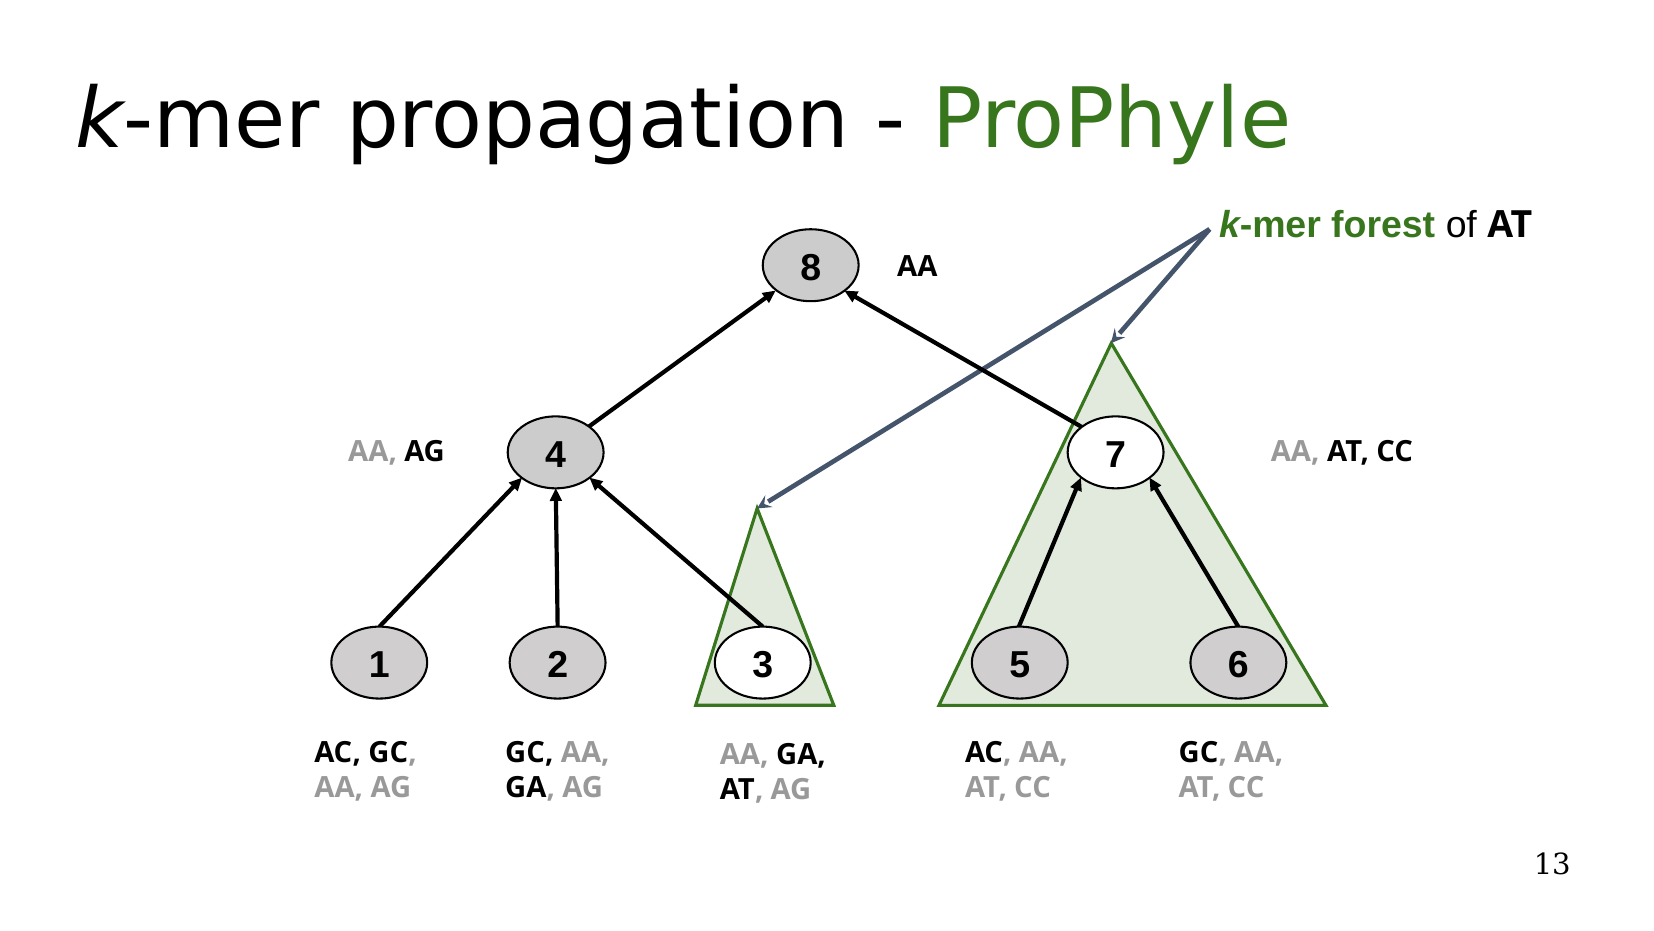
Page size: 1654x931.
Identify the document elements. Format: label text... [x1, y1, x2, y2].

text_box 4 [507, 416, 604, 489]
text_box 8 [762, 229, 859, 302]
text_box AC, GC, AA, AG [299, 725, 479, 776]
text_box AA, AT, CC [1206, 414, 1478, 487]
text_box 1 [331, 626, 428, 699]
text_box AA, AG [309, 425, 484, 476]
text_box k-mer forest of AT [1204, 185, 1624, 302]
text_box GC, AA, GA, AG [490, 725, 669, 776]
text_box 2 [509, 626, 606, 699]
title k-mer propagation - ProPhyle [60, 30, 1621, 211]
text_box 7 [1067, 416, 1164, 489]
text_box AC, AA, AT, CC [949, 725, 1128, 776]
text_box AA [872, 229, 962, 302]
text_box 3 [714, 626, 811, 699]
text_box 5 [971, 626, 1068, 699]
text_box GC, AA, AT, CC [1163, 725, 1342, 776]
text_box AA, GA, AT, AG [704, 728, 892, 779]
text_box [695, 508, 834, 706]
text_box [938, 344, 1326, 706]
text_box 6 [1190, 626, 1287, 699]
